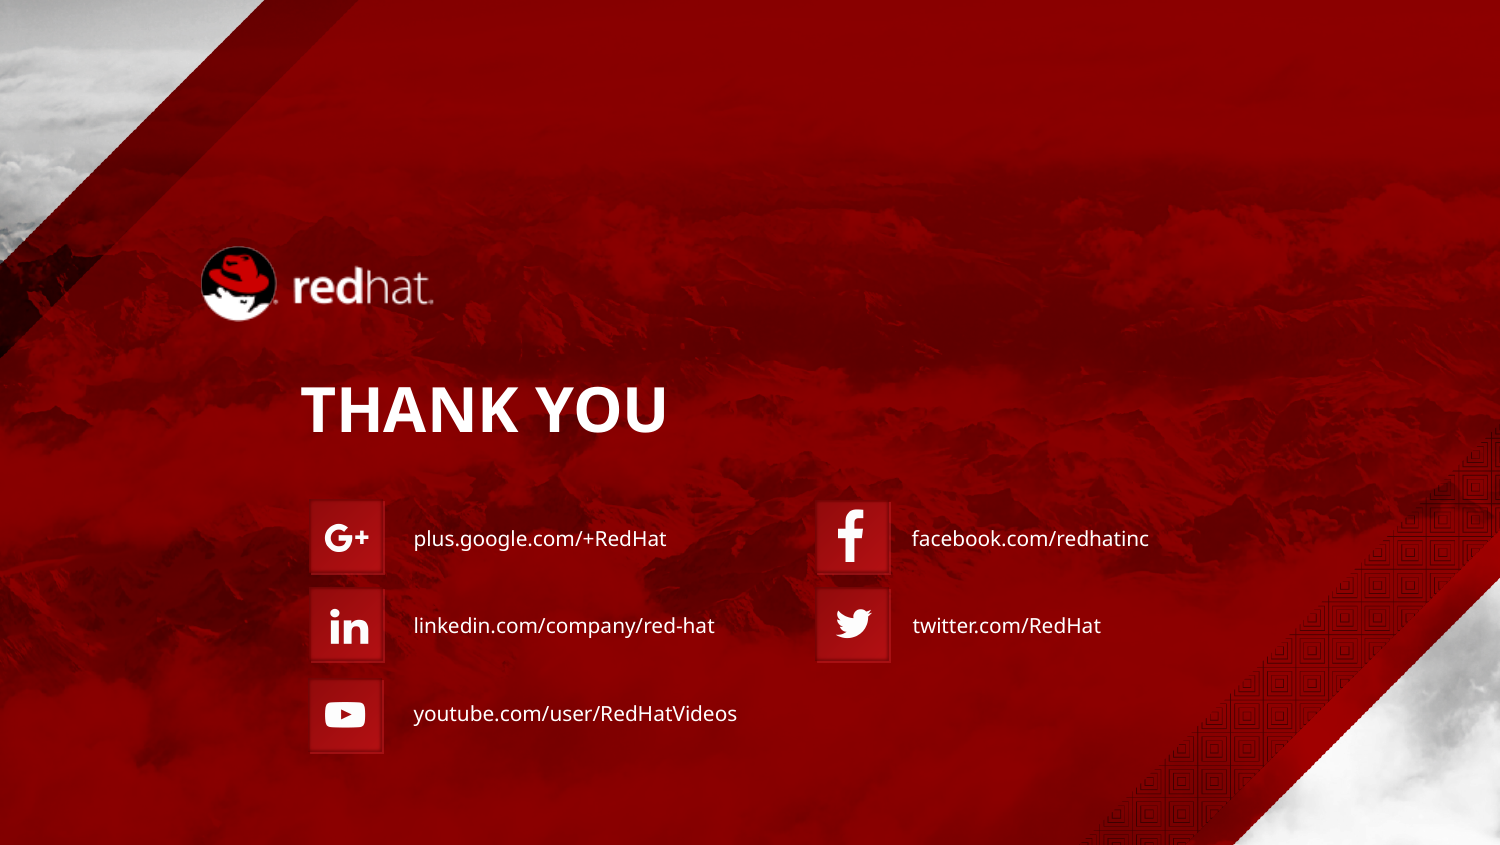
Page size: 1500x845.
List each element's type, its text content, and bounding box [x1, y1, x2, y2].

title THANK YOU [300, 366, 1291, 526]
text_box twitter.com/RedHat [912, 611, 1154, 638]
picture [0, 0, 1500, 845]
text_box youtube.com/user/RedHatVideos [413, 698, 734, 726]
text_box facebook.com/redhatinc [911, 526, 1145, 551]
text_box linkedin.com/company/red-hat [413, 611, 709, 639]
text_box plus.google.com/+RedHat [413, 526, 661, 551]
